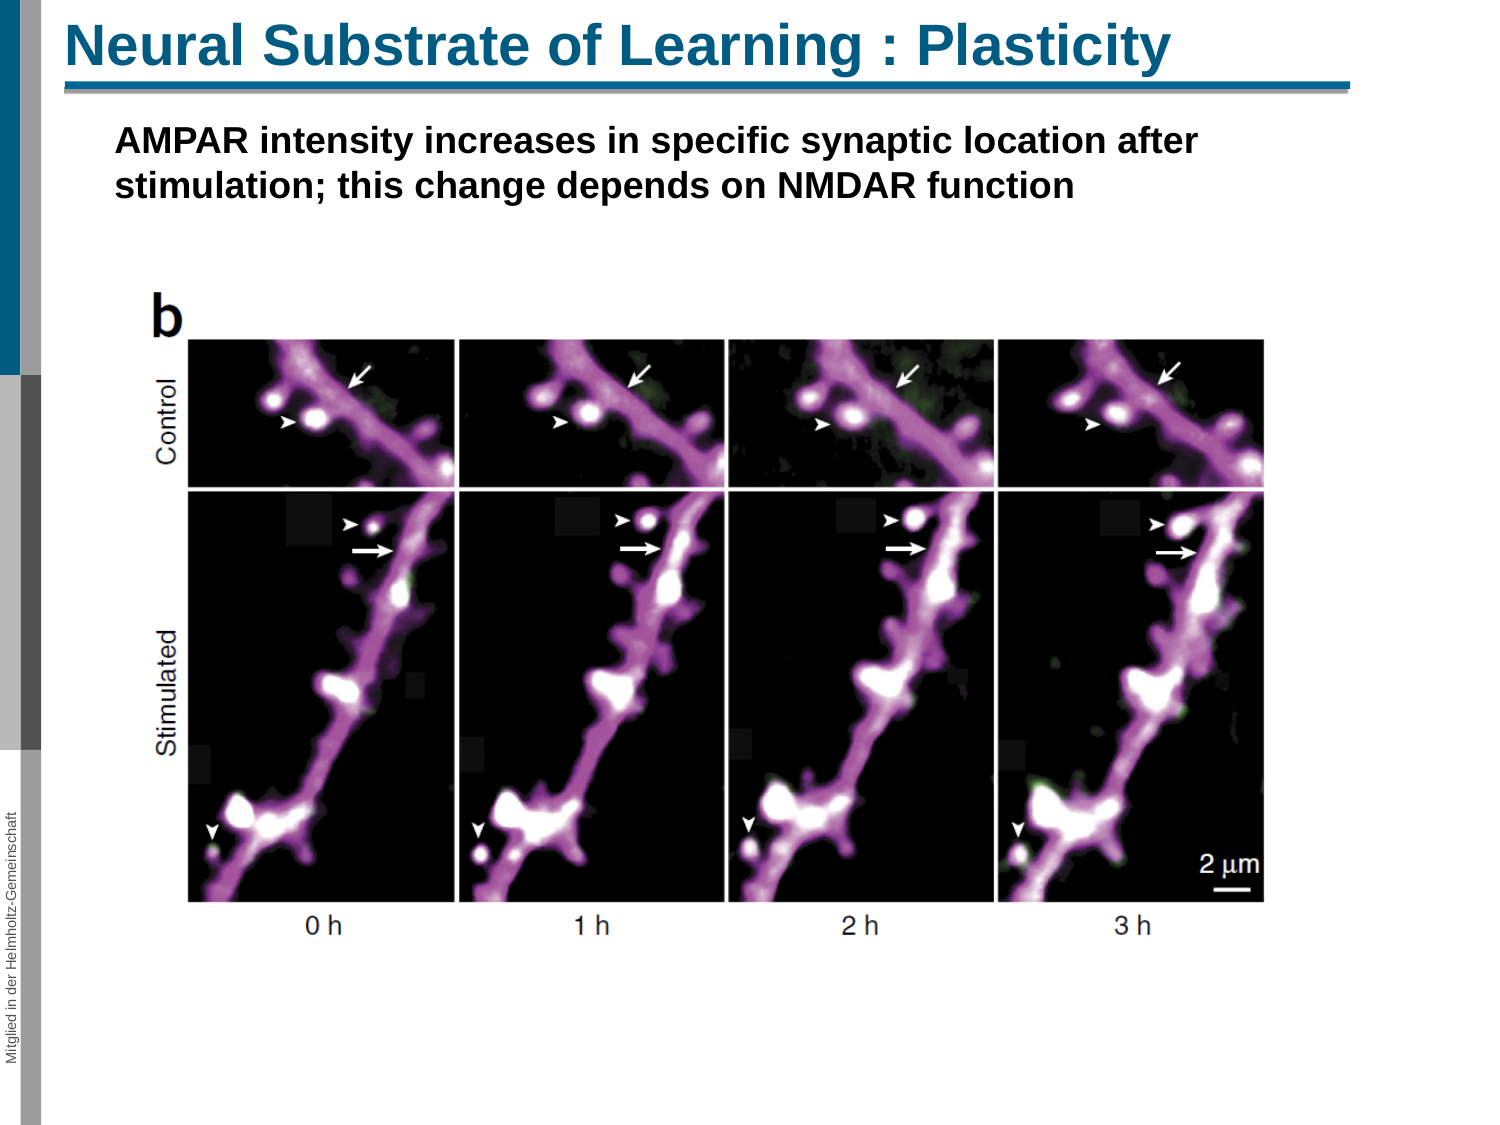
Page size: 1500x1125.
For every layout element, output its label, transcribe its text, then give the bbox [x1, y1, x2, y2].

text_box AMPAR intensity increases in specific synaptic location after stimulation; this change depends on NMDAR function [99, 108, 1340, 446]
picture [135, 290, 1272, 946]
text_box Neural Substrate of Learning : Plasticity [64, 7, 1440, 102]
